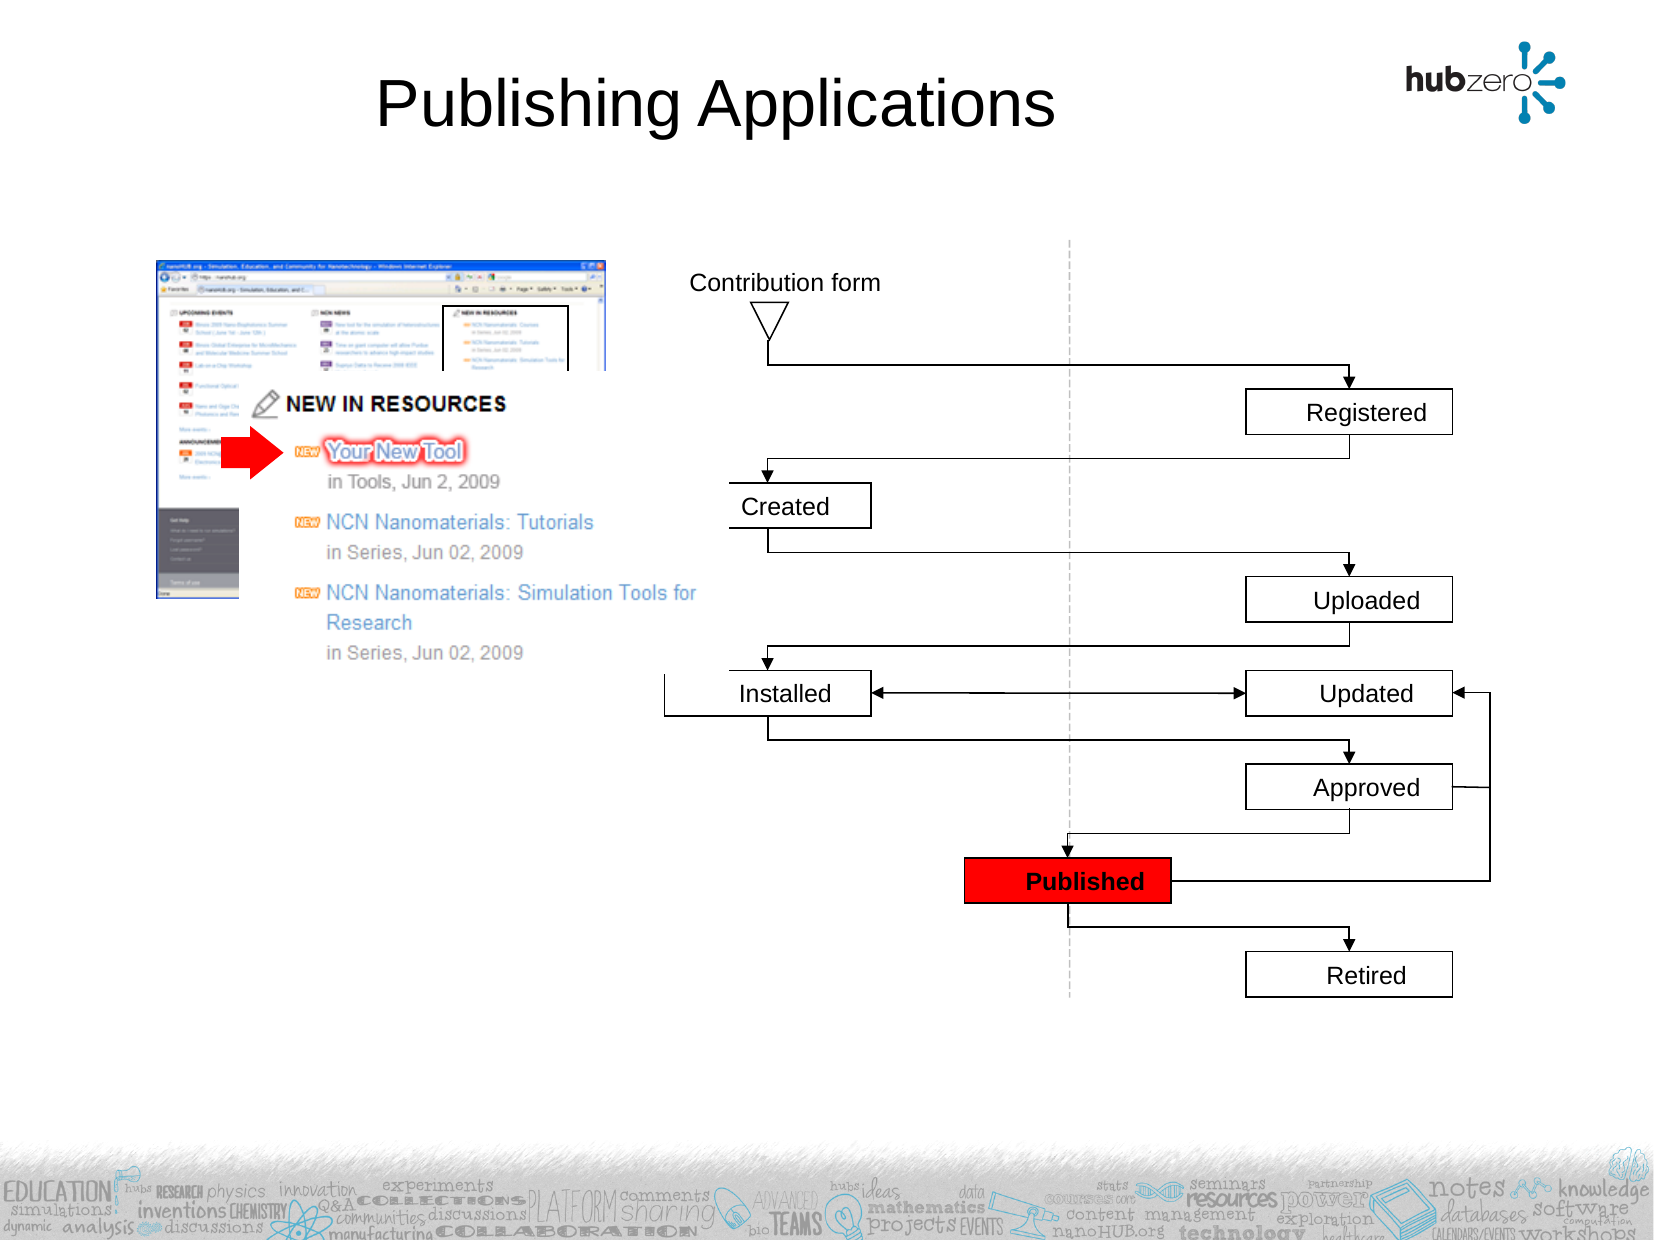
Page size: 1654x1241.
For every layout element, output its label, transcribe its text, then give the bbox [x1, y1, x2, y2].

text_box Updated [1246, 670, 1453, 716]
text_box [221, 426, 284, 480]
text_box Uploaded [1246, 576, 1453, 622]
text_box Approved [1246, 764, 1453, 810]
picture [1402, 38, 1569, 127]
text_box Registered [1246, 389, 1453, 435]
chart [239, 371, 729, 674]
text_box Contribution form [602, 259, 934, 316]
picture [156, 260, 606, 599]
picture [0, 1140, 1654, 1240]
text_box Created [729, 482, 872, 529]
text_box Installed [664, 670, 872, 716]
text_box Retired [1246, 951, 1453, 997]
text_box Published [964, 857, 1172, 904]
picture [444, 307, 567, 371]
title Publishing Applications [82, 46, 1351, 161]
